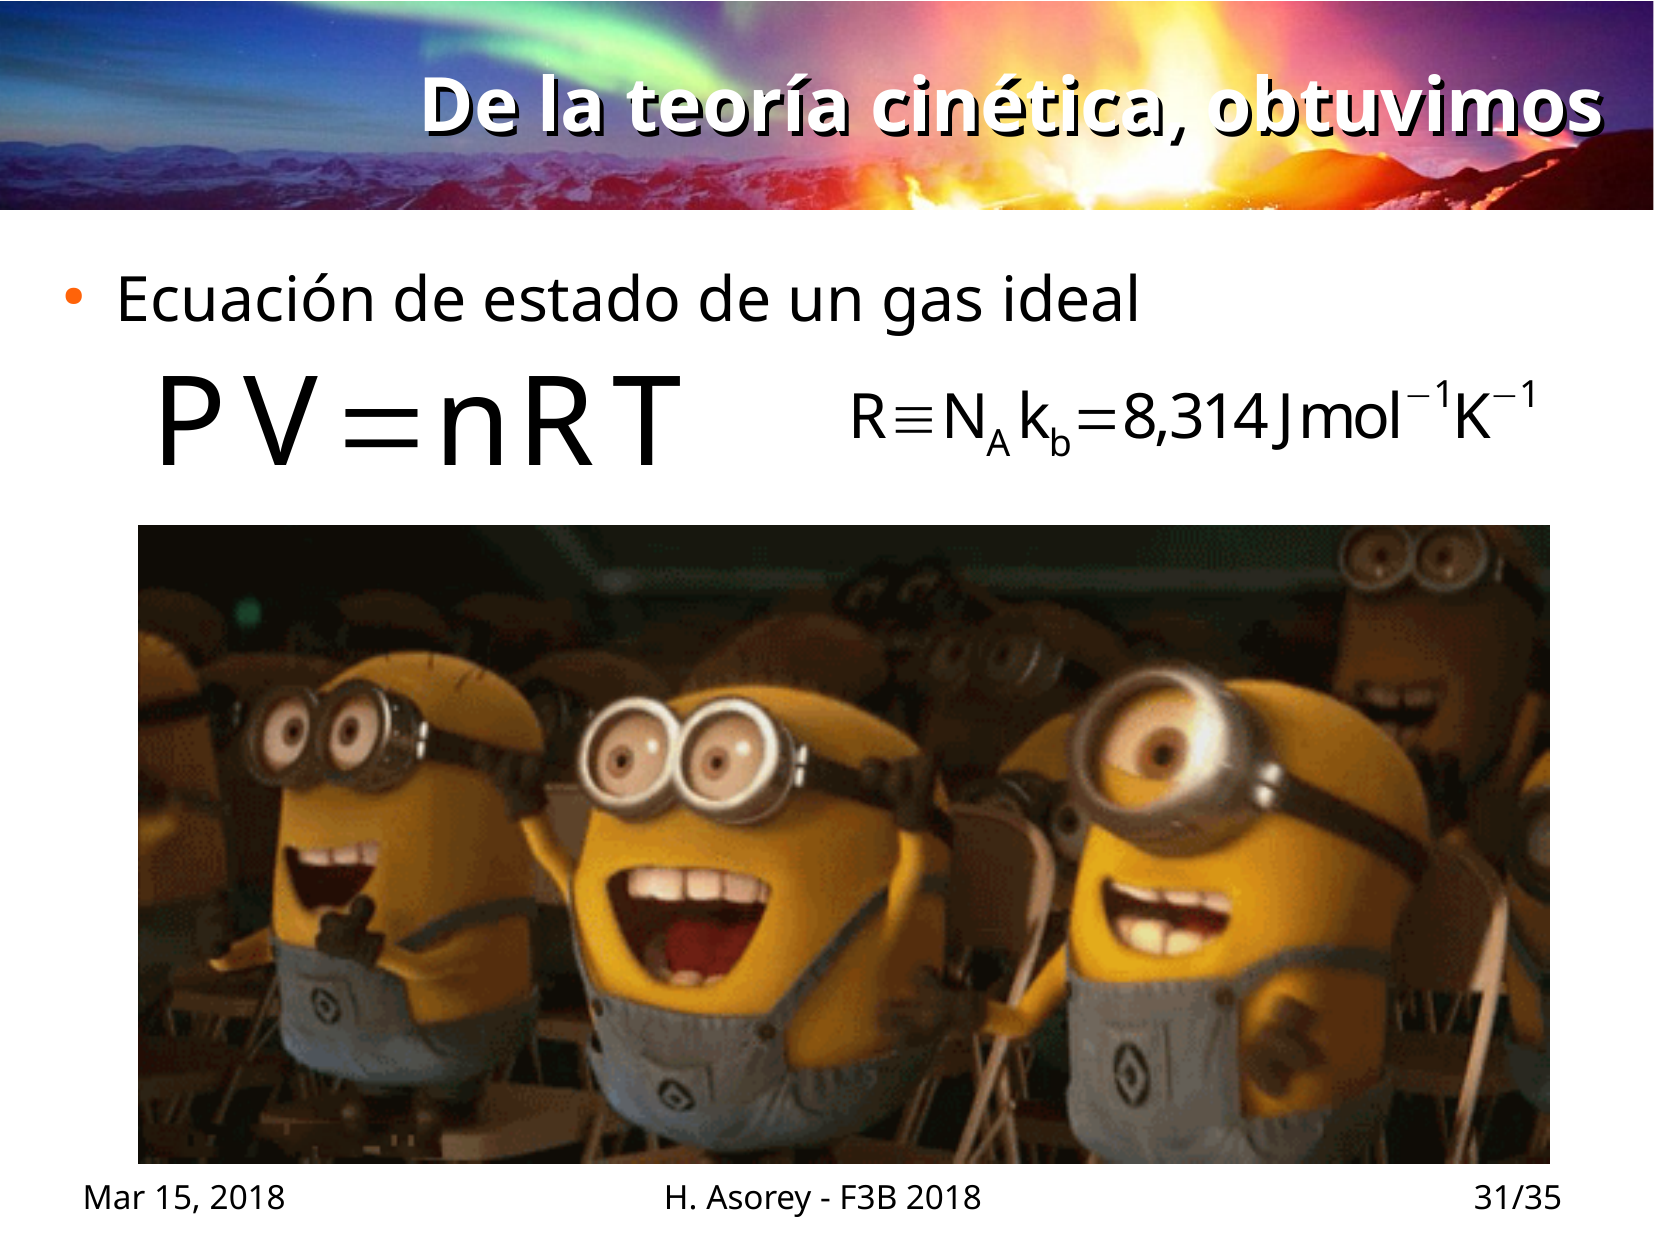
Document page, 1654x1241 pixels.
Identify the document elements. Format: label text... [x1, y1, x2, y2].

chart [145, 345, 691, 497]
title De la teoría cinética, obtuvimos [45, 15, 1606, 191]
list Ecuación de estado de un gas ideal [45, 255, 1606, 1156]
chart [842, 371, 1539, 467]
picture [0, 1, 1654, 210]
picture [138, 525, 1550, 1164]
